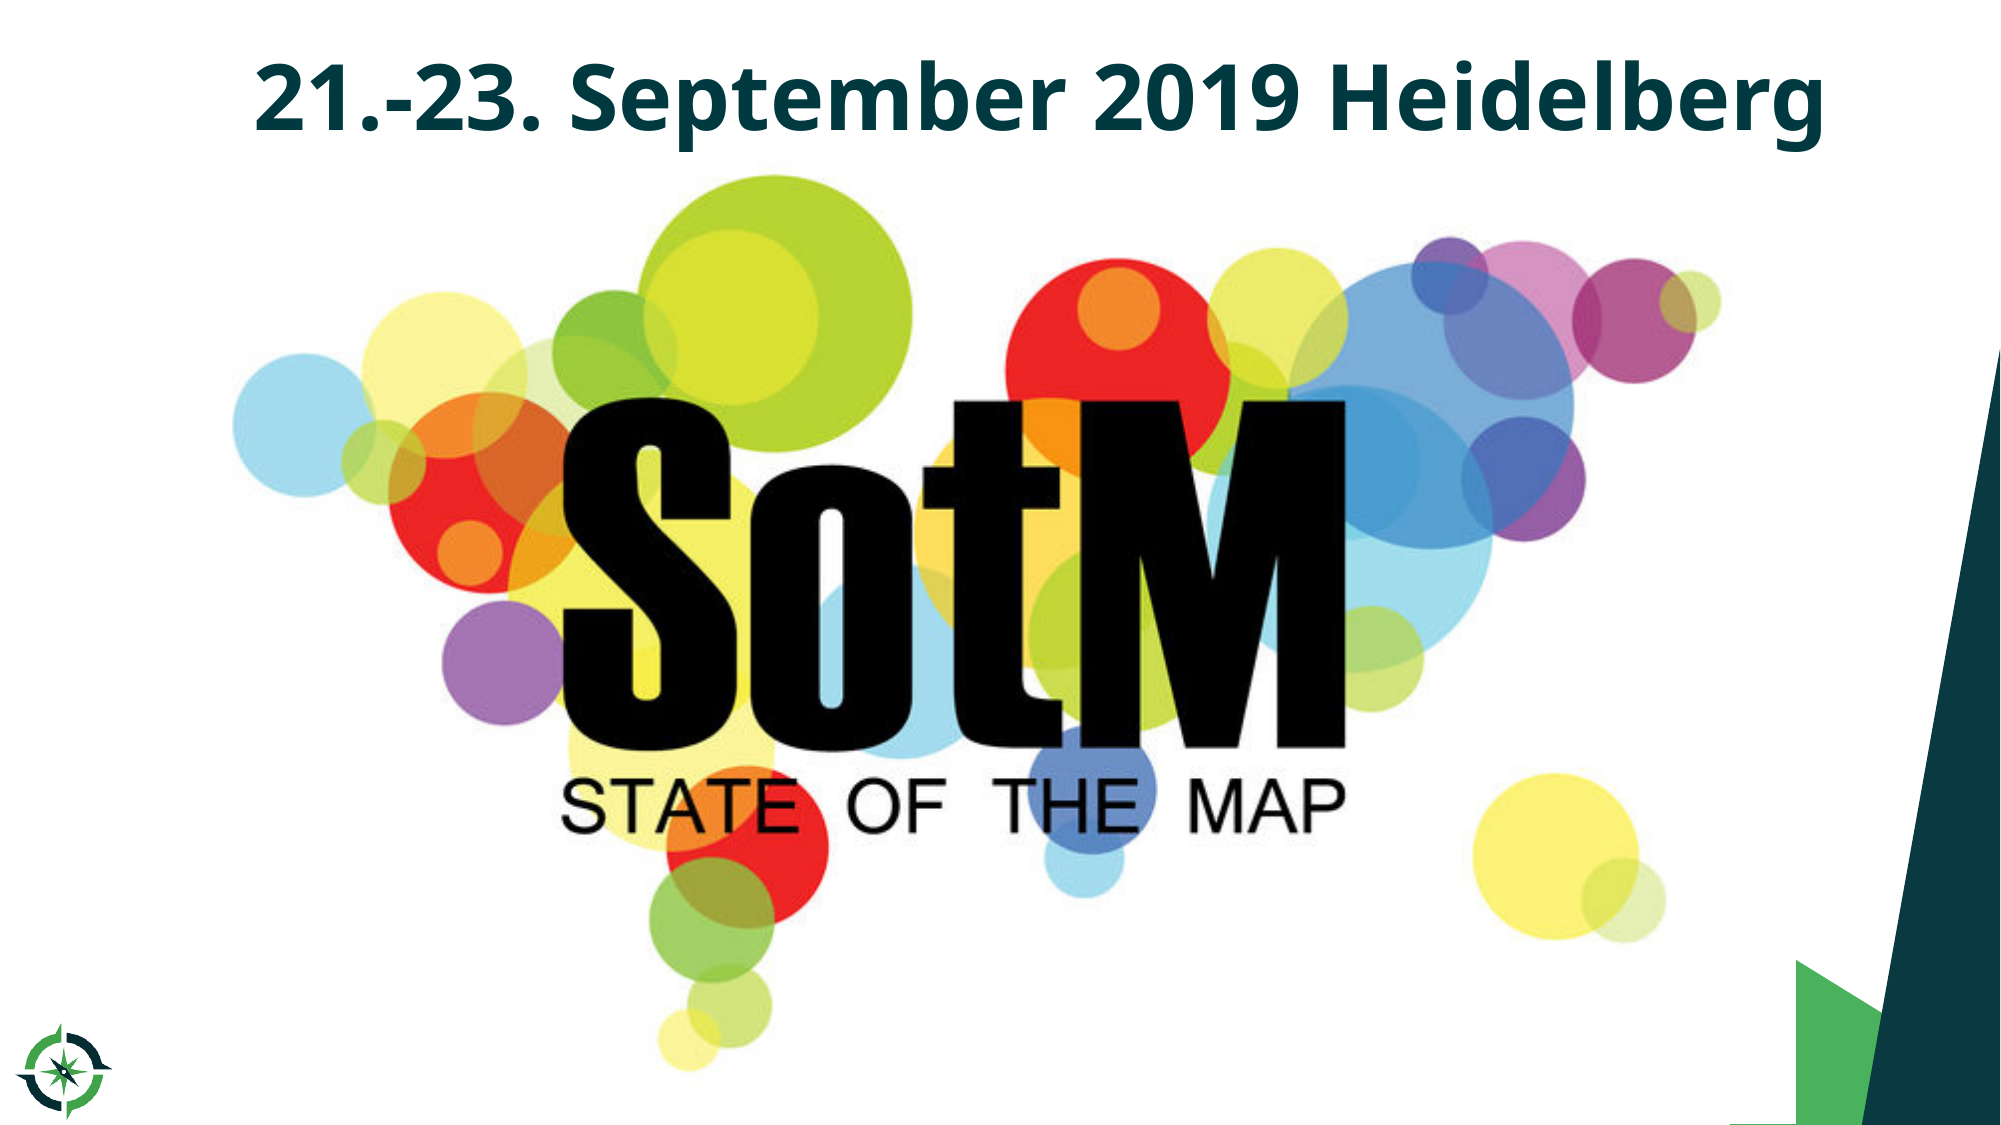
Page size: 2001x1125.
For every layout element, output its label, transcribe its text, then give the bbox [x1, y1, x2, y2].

picture [14, 1022, 113, 1121]
picture [201, 189, 1796, 1124]
title 21.-23. September 2019 Heidelberg [94, 1, 1895, 189]
